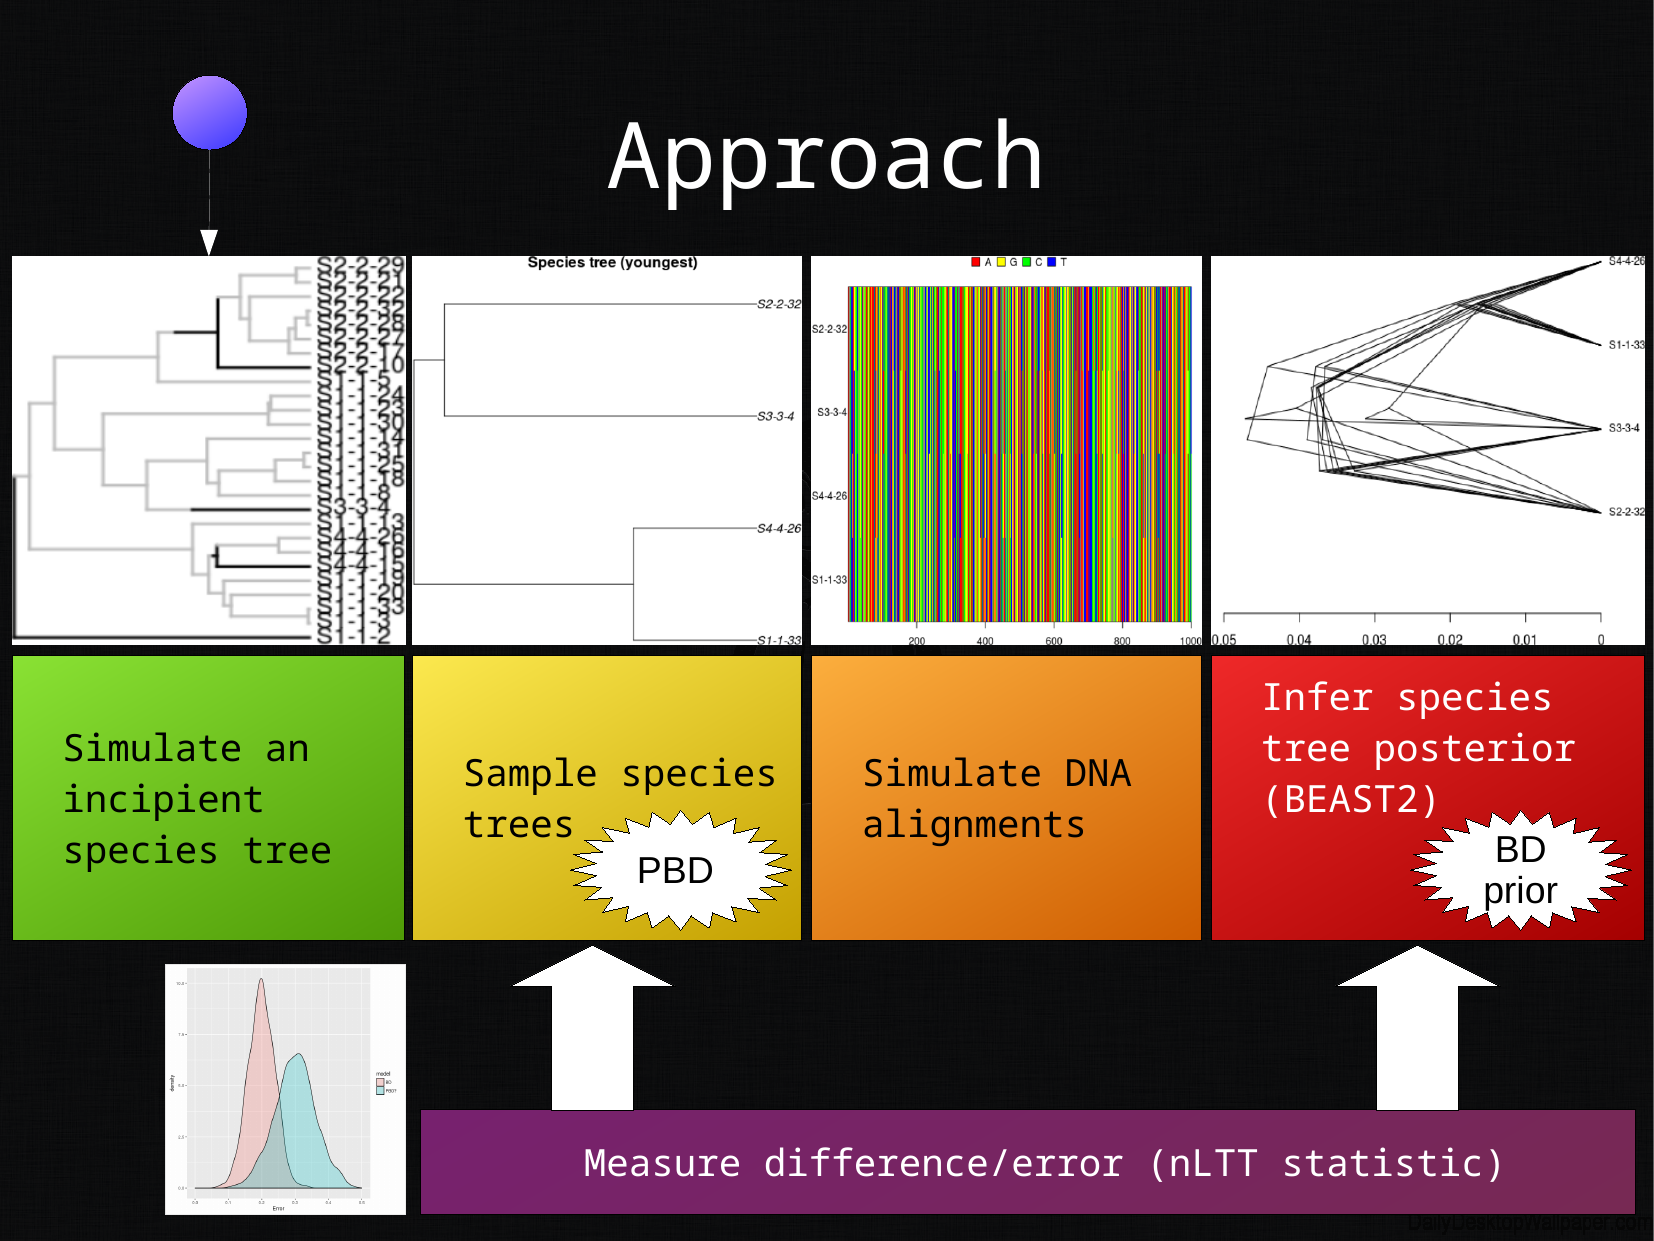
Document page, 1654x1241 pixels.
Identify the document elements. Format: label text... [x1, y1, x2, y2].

title Approach [82, 49, 1571, 257]
text_box BD prior [1410, 810, 1632, 931]
picture [0, 0, 1654, 1241]
text_box Simulate an incipient species tree [12, 655, 405, 941]
text_box Simulate DNA alignments [811, 655, 1202, 941]
text_box PBD [570, 810, 792, 931]
text_box Infer species tree posterior (BEAST2) [1211, 655, 1645, 941]
text_box Measure difference/error (nLTT statistic) [420, 1109, 1636, 1215]
text_box Sample species trees [412, 655, 802, 941]
text_box [1335, 945, 1501, 1111]
text_box [510, 945, 676, 1111]
text_box [172, 75, 248, 151]
